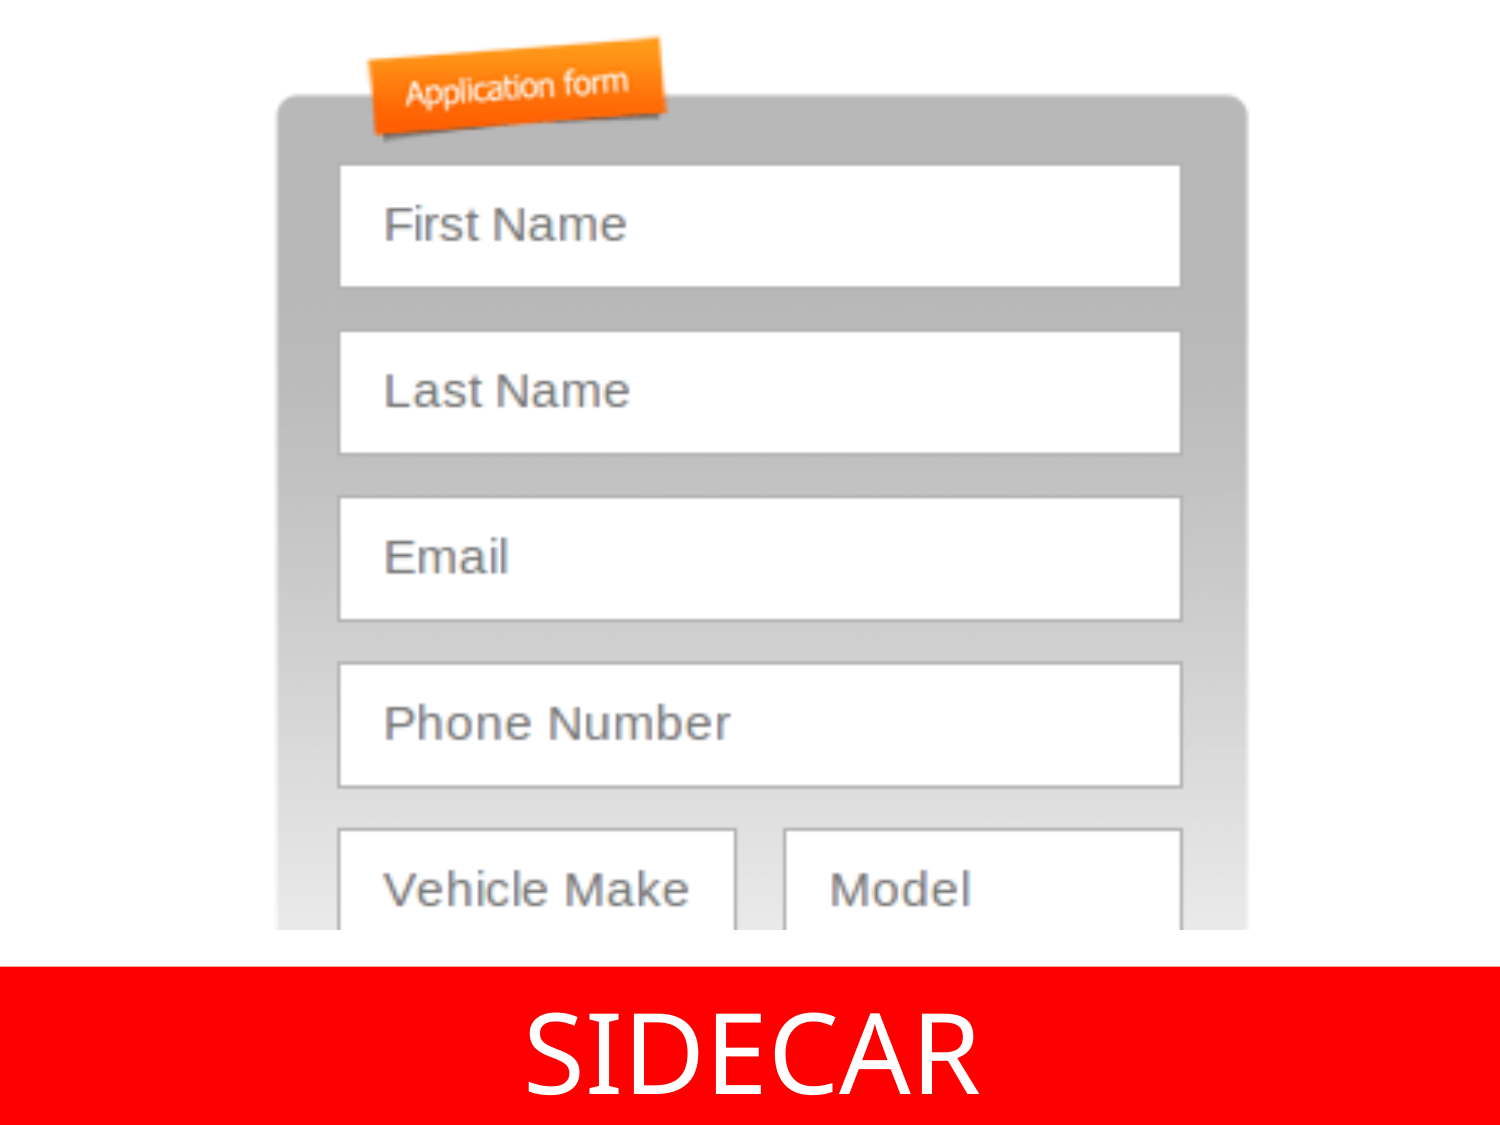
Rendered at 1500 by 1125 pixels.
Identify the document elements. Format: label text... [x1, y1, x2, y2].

picture [240, 7, 1276, 931]
list SIDECAR [28, 974, 1478, 1125]
